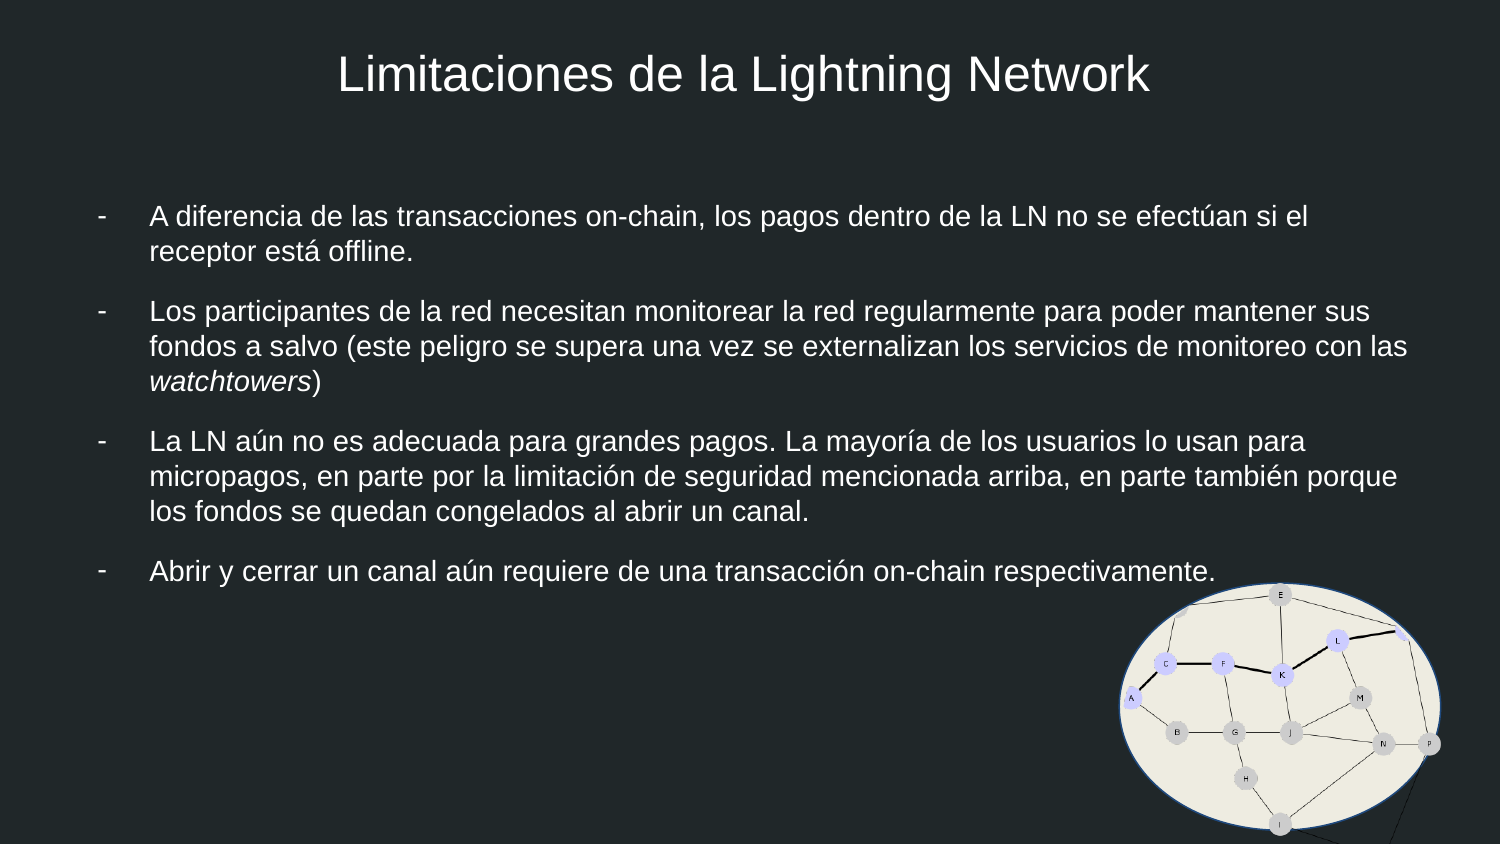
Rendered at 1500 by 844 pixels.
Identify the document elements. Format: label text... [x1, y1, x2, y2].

text_box A diferencia de las transacciones on-chain, los pagos dentro de la LN no se efectúan si el receptor está offline. Los participantes de la red necesitan monitorear la red regularmente para poder mantener sus fondos a salvo (este peligro se supera una vez se externalizan los servicios de monitoreo con las watchtowers) La LN aún no es adecuada para grandes pagos. La mayoría de los usuarios lo usan para micropagos, en parte por la limitación de seguridad mencionada arriba, en parte también porque los fondos se quedan congelados al abrir un canal. Abrir y cerrar un canal aún requiere de una transacción on-chain respectivamente. [59, 147, 1441, 605]
picture [1119, 583, 1441, 844]
text_box Limitaciones de la Lightning Network [322, 26, 1199, 127]
